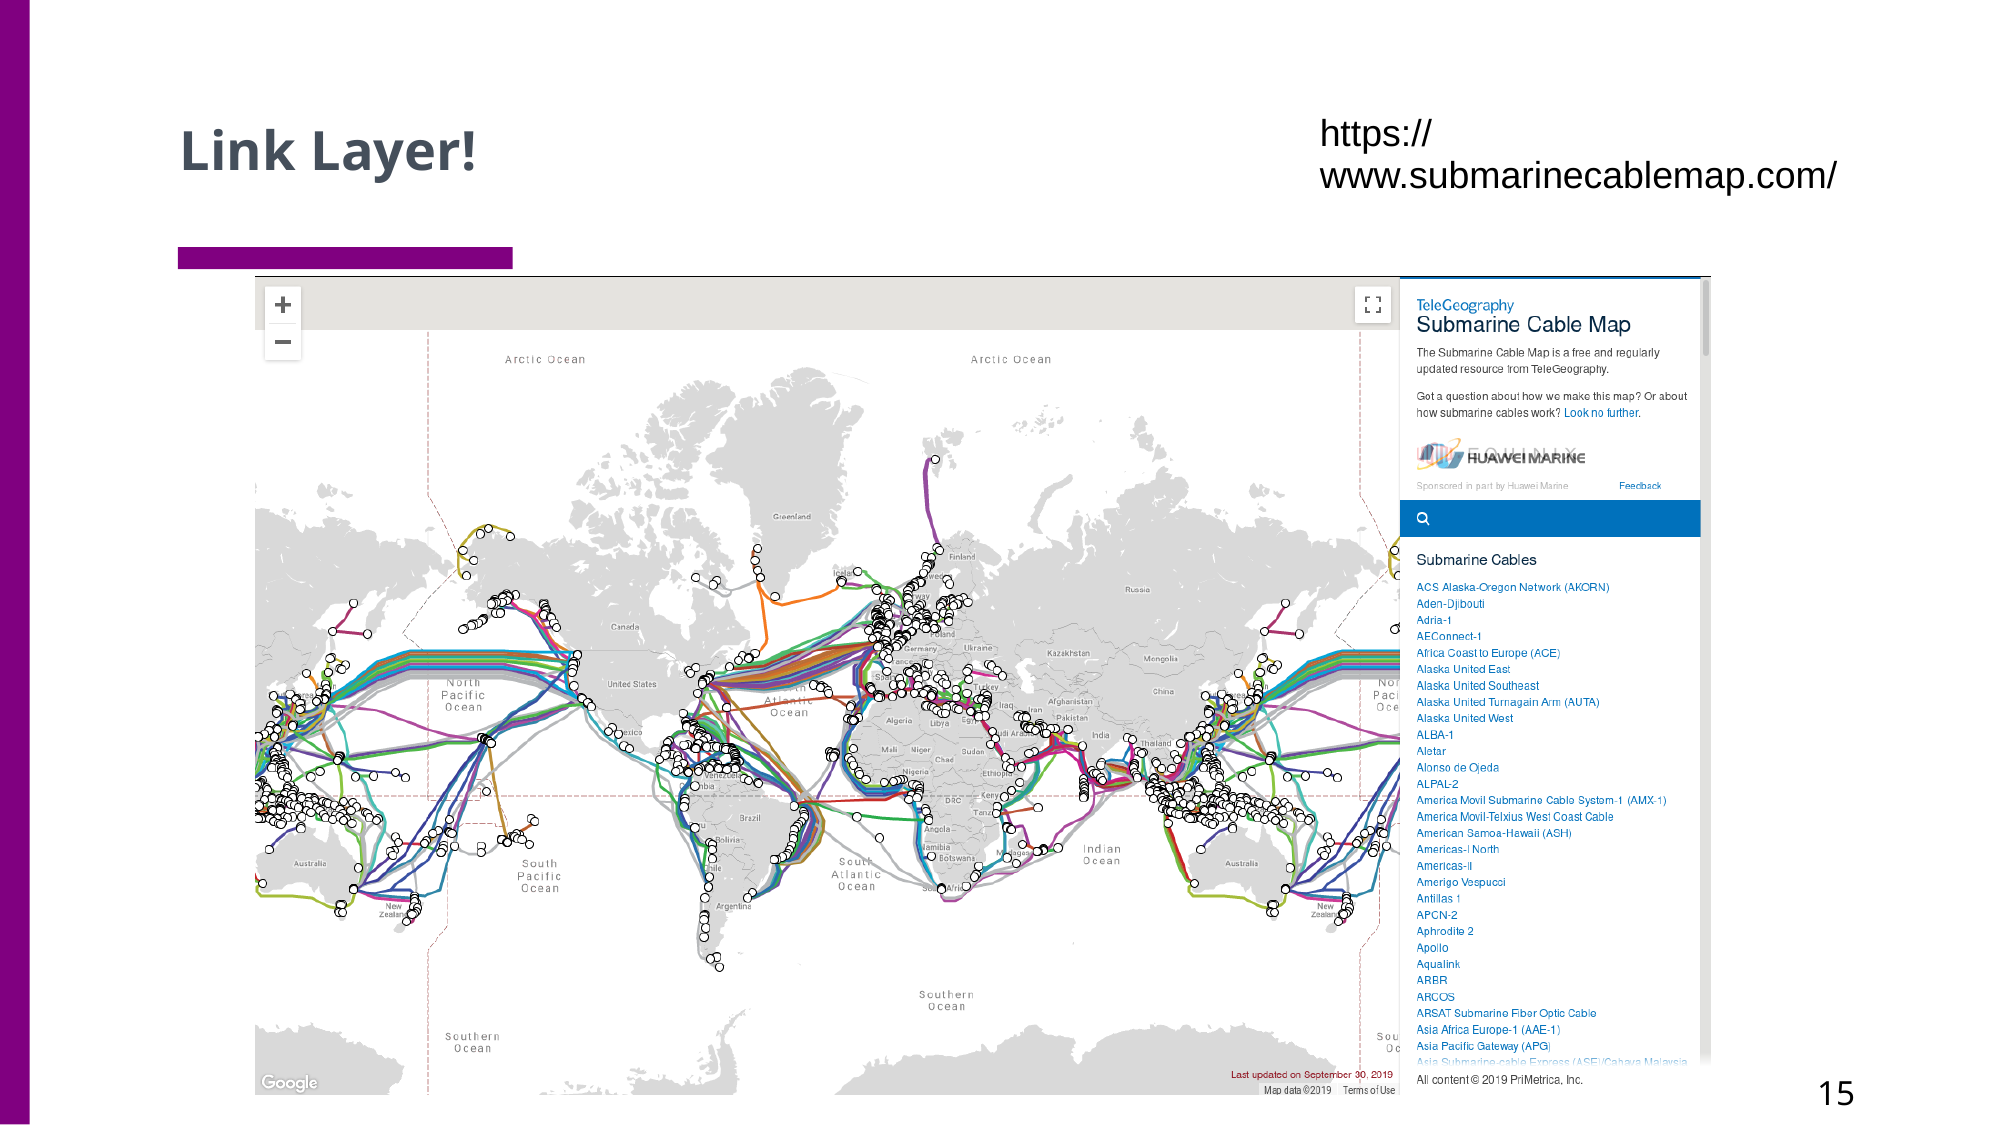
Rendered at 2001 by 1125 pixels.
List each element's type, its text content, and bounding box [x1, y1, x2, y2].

text_box Link Layer! [165, 104, 1351, 465]
text_box https://www.submarinecablemap.com/ [1305, 104, 1921, 240]
picture [255, 276, 1711, 1096]
